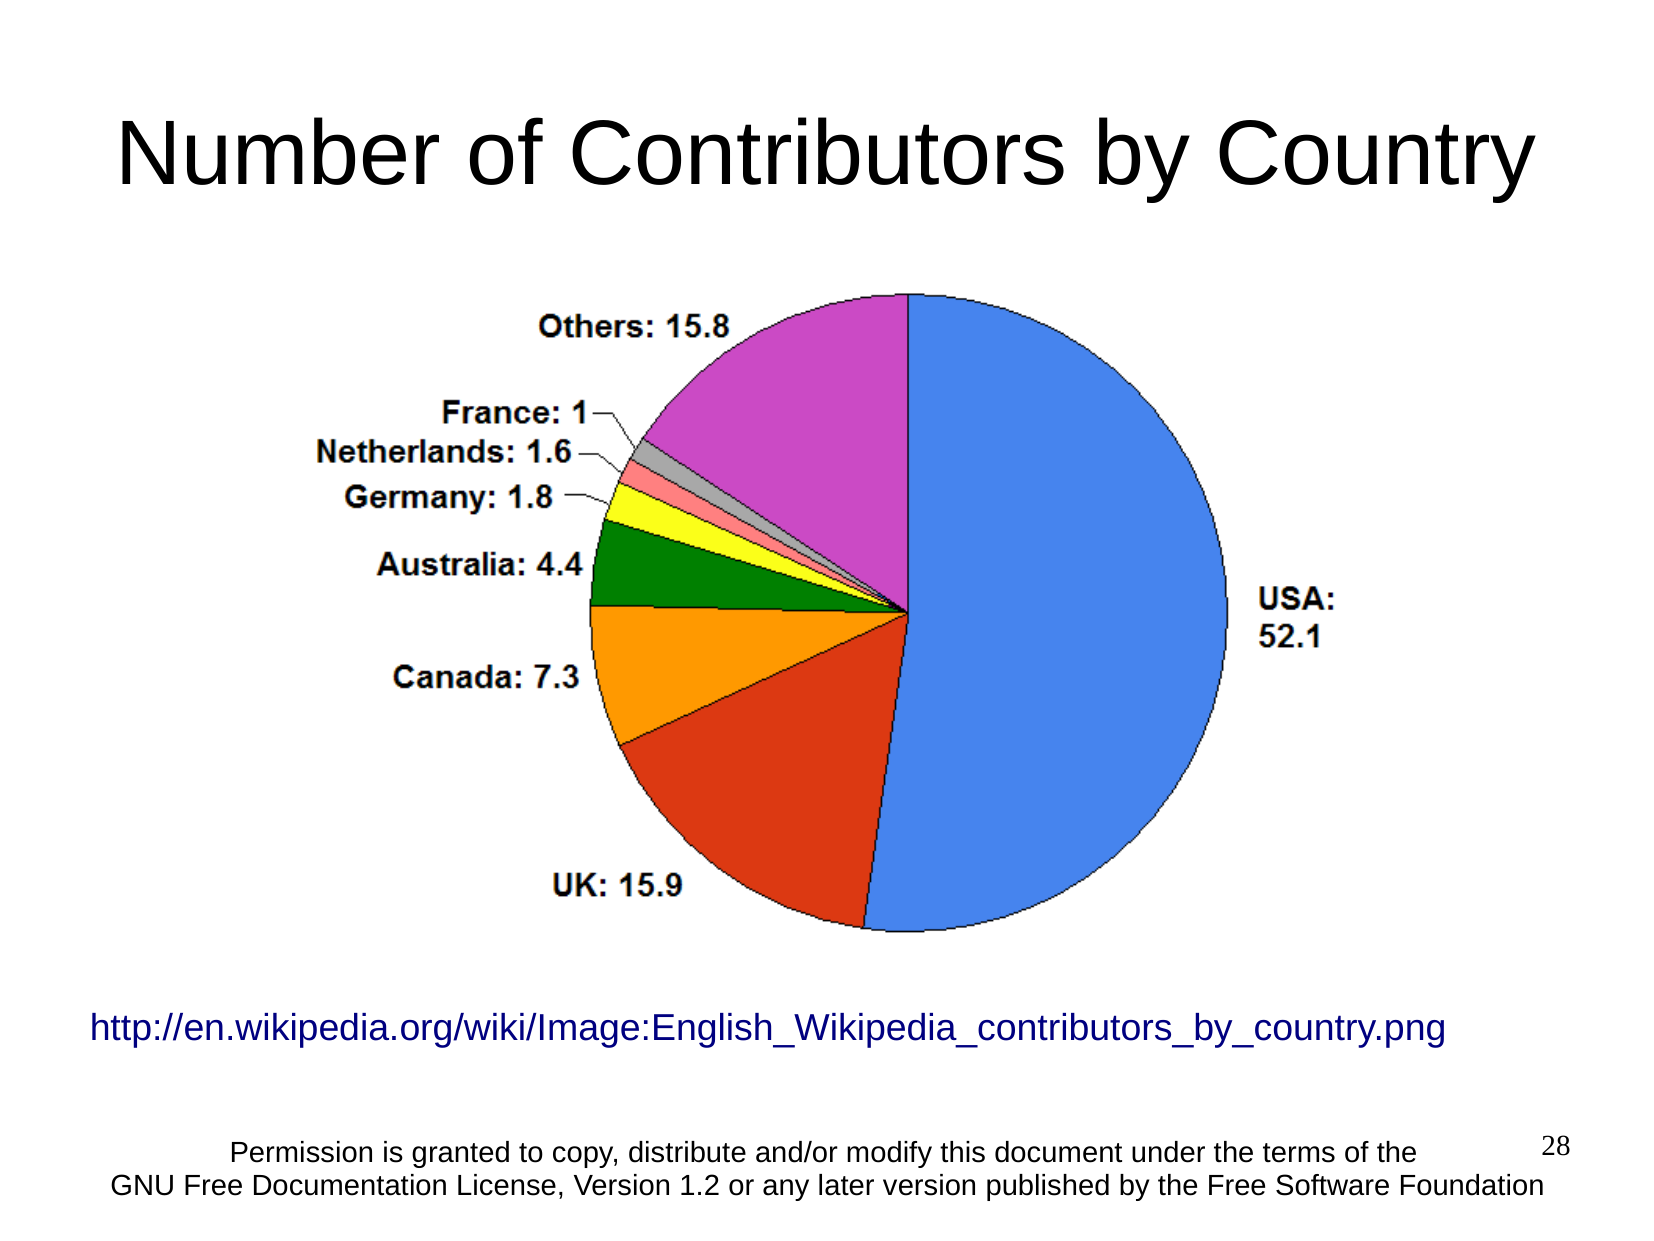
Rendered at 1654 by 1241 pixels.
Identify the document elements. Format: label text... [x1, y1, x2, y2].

title Number of Contributors by Country [82, 49, 1571, 257]
text_box http://en.wikipedia.org/wiki/Image:English_Wikipedia_contributors_by_country.png [75, 999, 1521, 1057]
text_box Permission is granted to copy, distribute and/or modify this document under the terms of the GNU Free Documentation License, Version 1.2 or any later version published by the Free Software Foundation [7, 1128, 1650, 1230]
picture [305, 275, 1352, 942]
